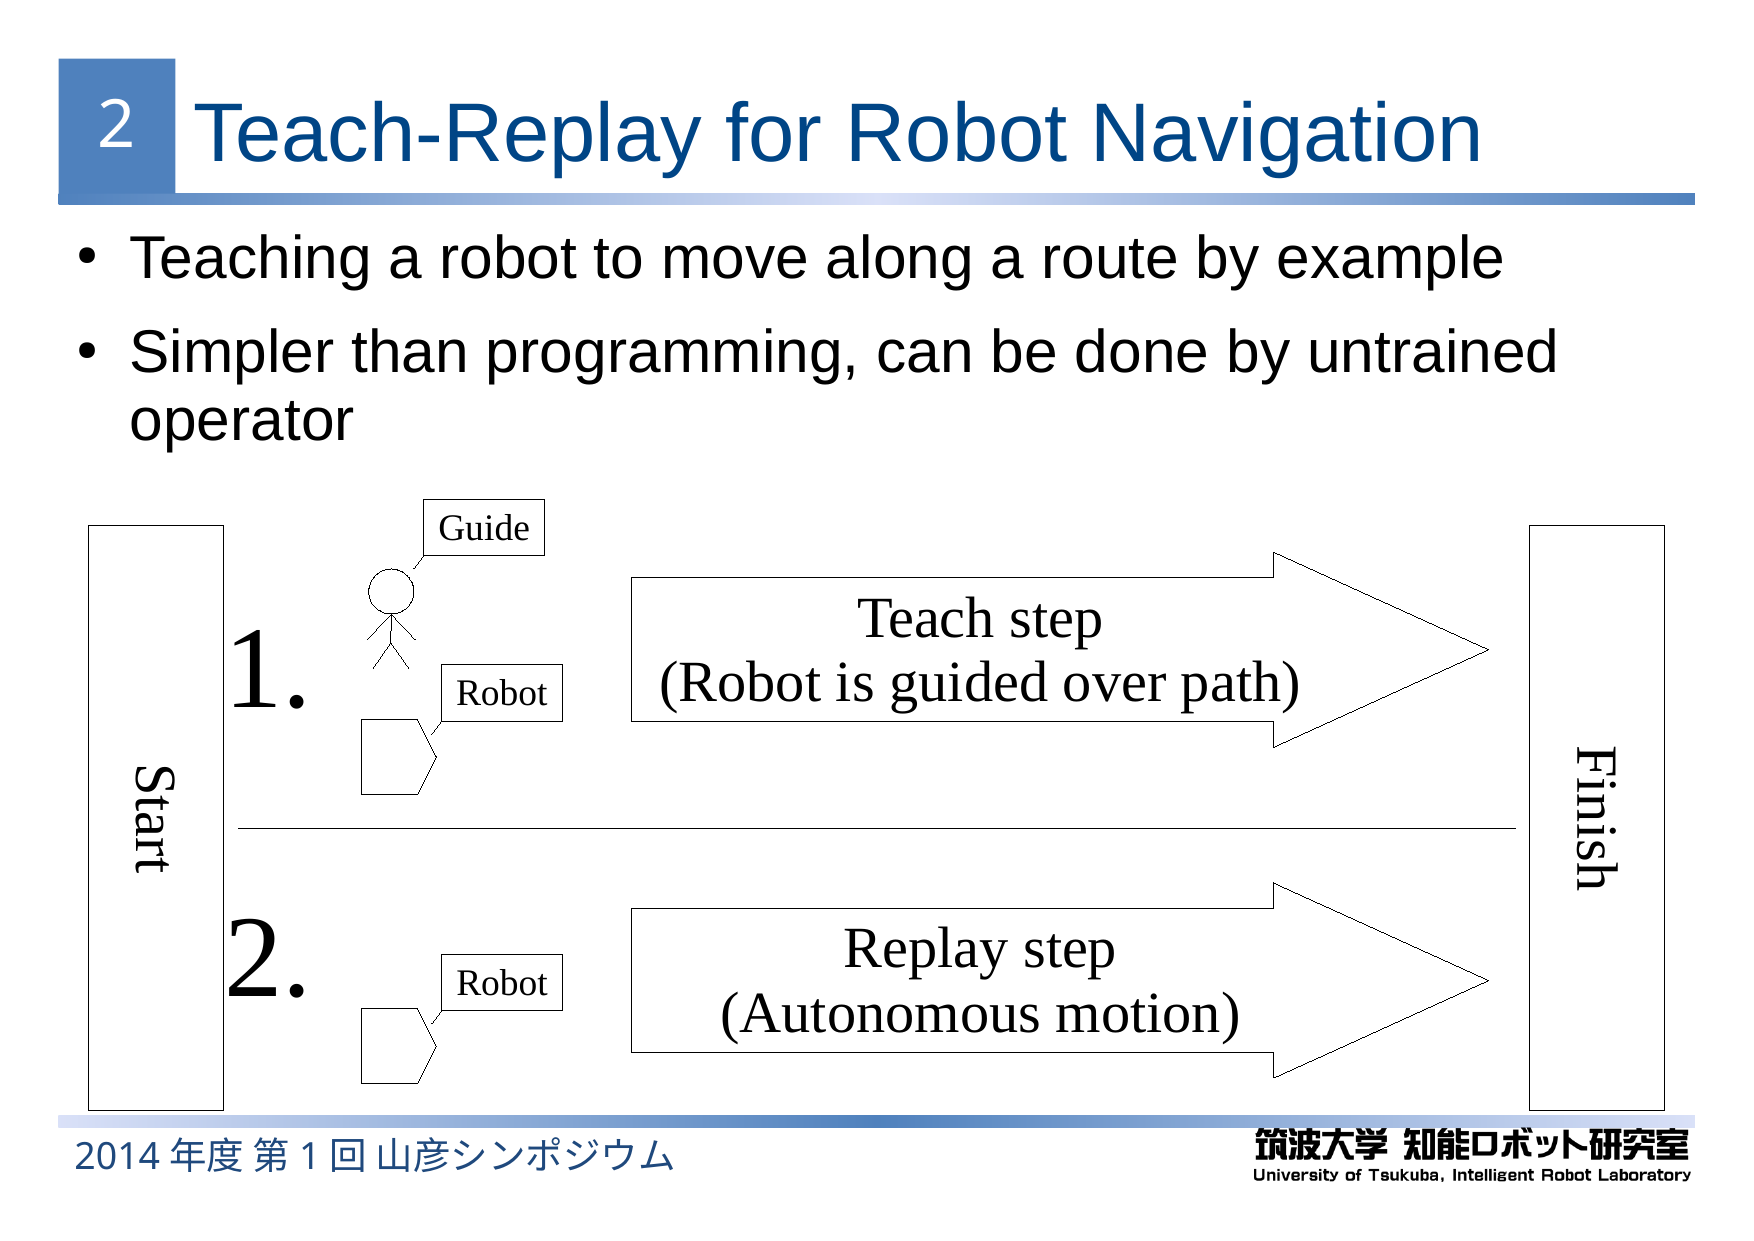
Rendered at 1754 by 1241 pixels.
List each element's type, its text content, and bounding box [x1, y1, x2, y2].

text_box Start [88, 525, 224, 1111]
text_box Robot [441, 664, 563, 722]
text_box 1. [209, 595, 327, 741]
text_box Robot [441, 954, 563, 1011]
text_box 2. [209, 885, 327, 1030]
text_box Finish [1529, 525, 1665, 1111]
title Teach-Replay for Robot Navigation [193, 61, 1651, 205]
text_box Replay step (Autonomous motion) [631, 882, 1489, 1078]
picture [1252, 1127, 1691, 1182]
list Teaching a robot to move along a route by example Simpler than programming, can be done by untrained operator [58, 223, 1696, 479]
text_box Teach step (Robot is guided over path) [631, 552, 1489, 748]
text_box Guide [423, 499, 545, 556]
